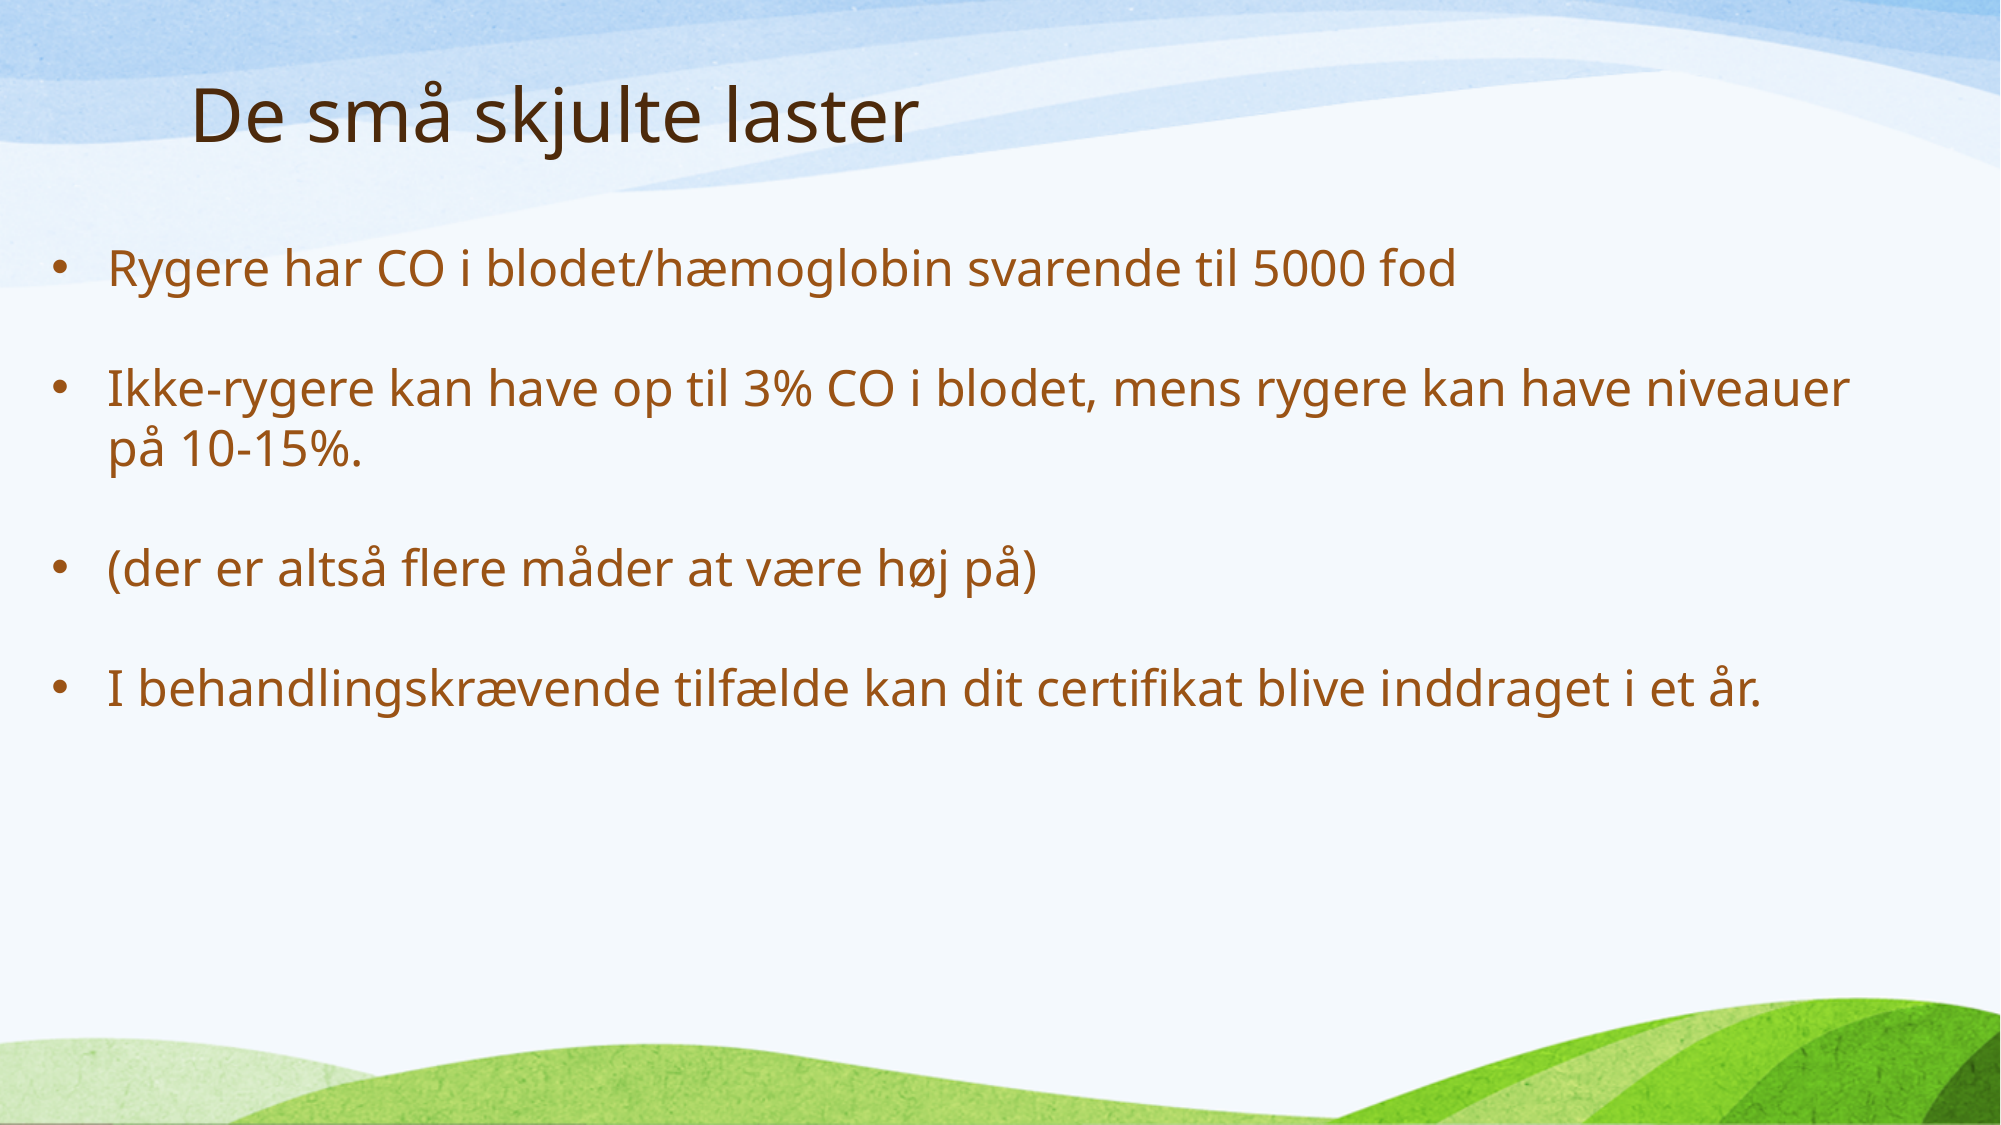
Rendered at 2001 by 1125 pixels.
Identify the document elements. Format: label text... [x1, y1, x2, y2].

text_box Rygere har CO i blodet/hæmoglobin svarende til 5000 fod Ikke-rygere kan have op til 3% CO i blodet, mens rygere kan have niveauer på 10-15%. (der er altså flere måder at være høj på) I behandlingskrævende tilfælde kan dit certifikat blive inddraget i et år. [36, 229, 1908, 725]
title De små skjulte laster [174, 50, 1825, 167]
picture [0, 0, 2001, 1125]
